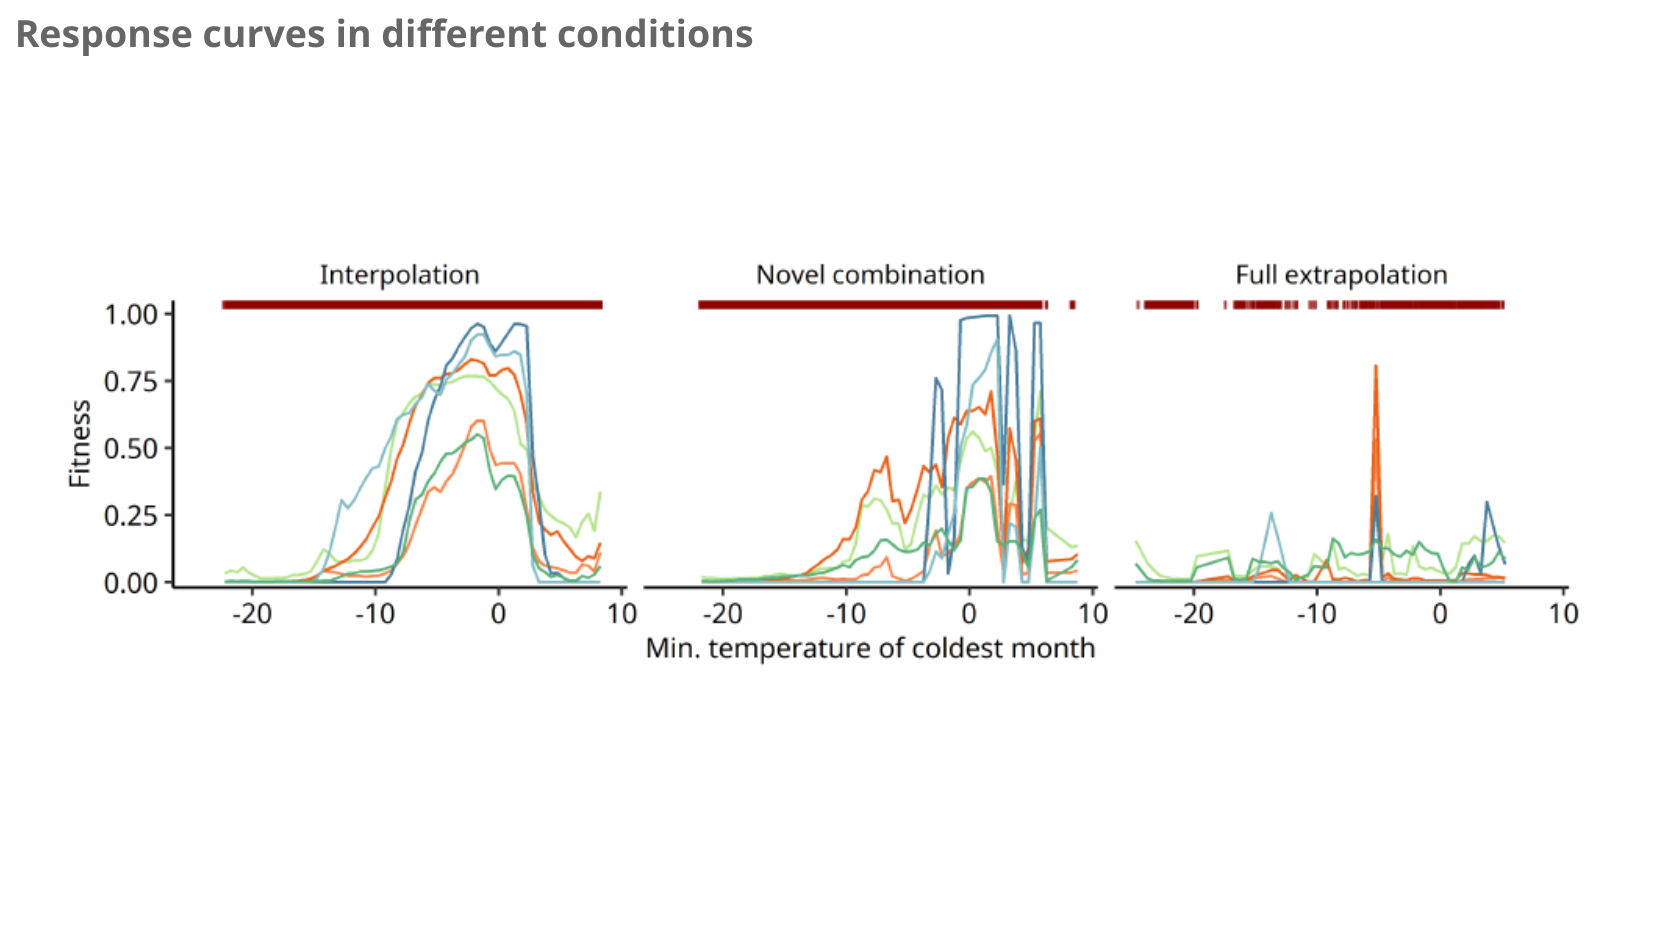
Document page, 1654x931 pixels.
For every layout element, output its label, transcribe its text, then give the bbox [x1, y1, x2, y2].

picture [48, 244, 1605, 686]
text_box Response curves in different conditions [0, 0, 1654, 117]
